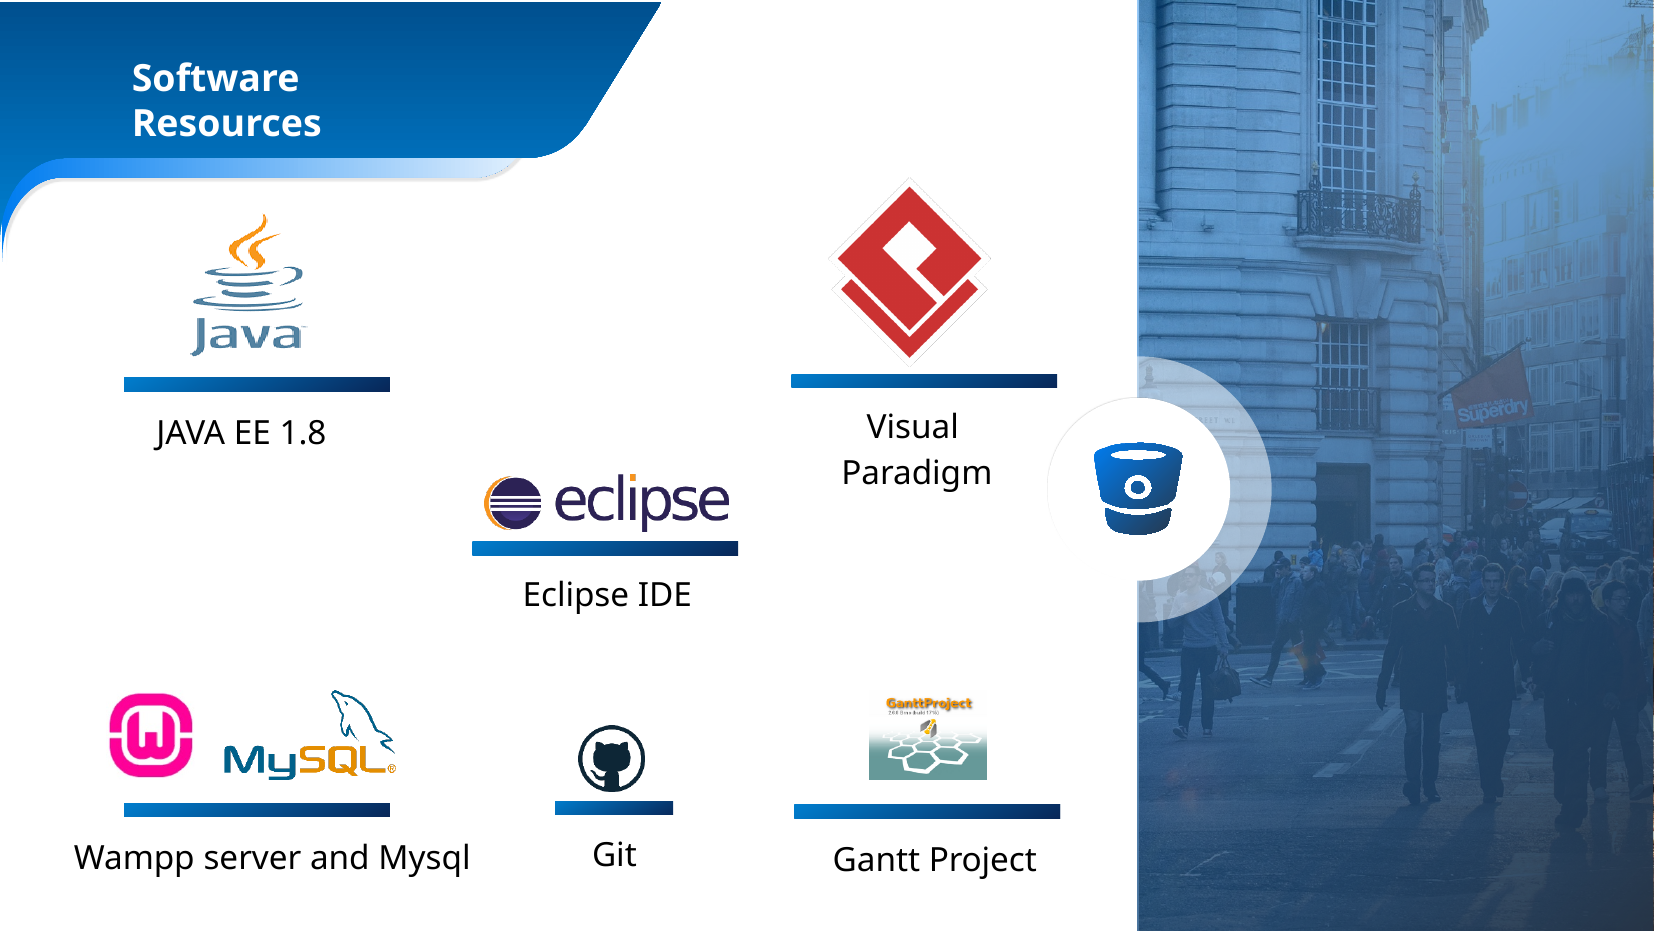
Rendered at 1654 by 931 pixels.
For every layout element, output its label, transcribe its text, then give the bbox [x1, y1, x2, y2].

text_box [124, 377, 390, 392]
text_box Wampp server and Mysql [59, 826, 471, 890]
text_box Visual Paradigm [826, 396, 1019, 507]
picture [106, 690, 195, 780]
text_box Software Resources [116, 46, 338, 152]
text_box Eclipse IDE [507, 563, 712, 626]
picture [869, 690, 987, 780]
text_box Gantt Project [817, 828, 1134, 892]
text_box [794, 804, 1061, 819]
text_box [124, 803, 390, 817]
text_box [555, 801, 674, 815]
text_box [472, 541, 739, 556]
picture [578, 725, 645, 792]
text_box JAVA EE 1.8 [141, 401, 411, 465]
picture [188, 212, 308, 357]
text_box Git [577, 823, 756, 886]
picture [484, 474, 729, 532]
text_box [0, 2, 662, 263]
picture [814, 177, 1004, 367]
text_box [791, 0, 1654, 931]
picture [224, 690, 396, 780]
